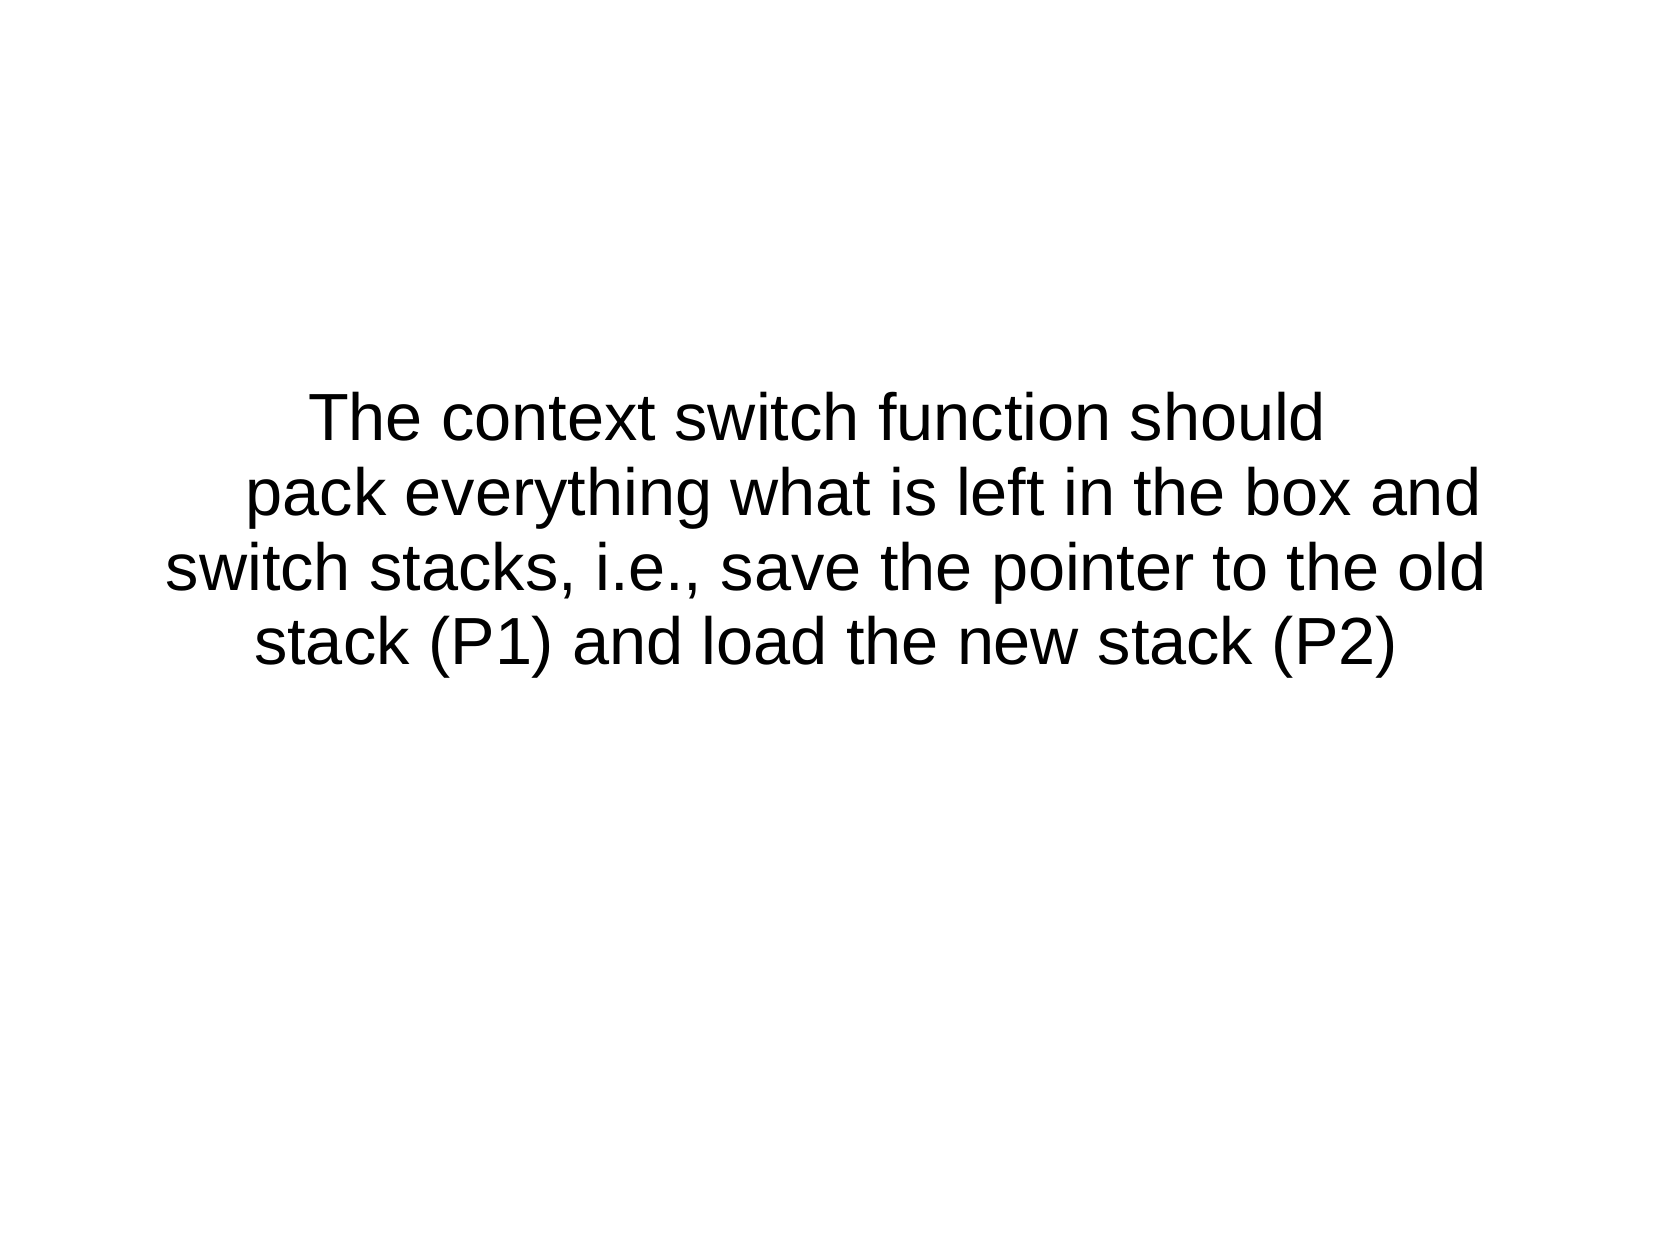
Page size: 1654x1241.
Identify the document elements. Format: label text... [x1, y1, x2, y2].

subtitle The context switch function should pack everything what is left in the box and switch stacks, i.e., save the pointer to the old stack (P1) and load the new stack (P2) [82, 49, 1571, 1010]
